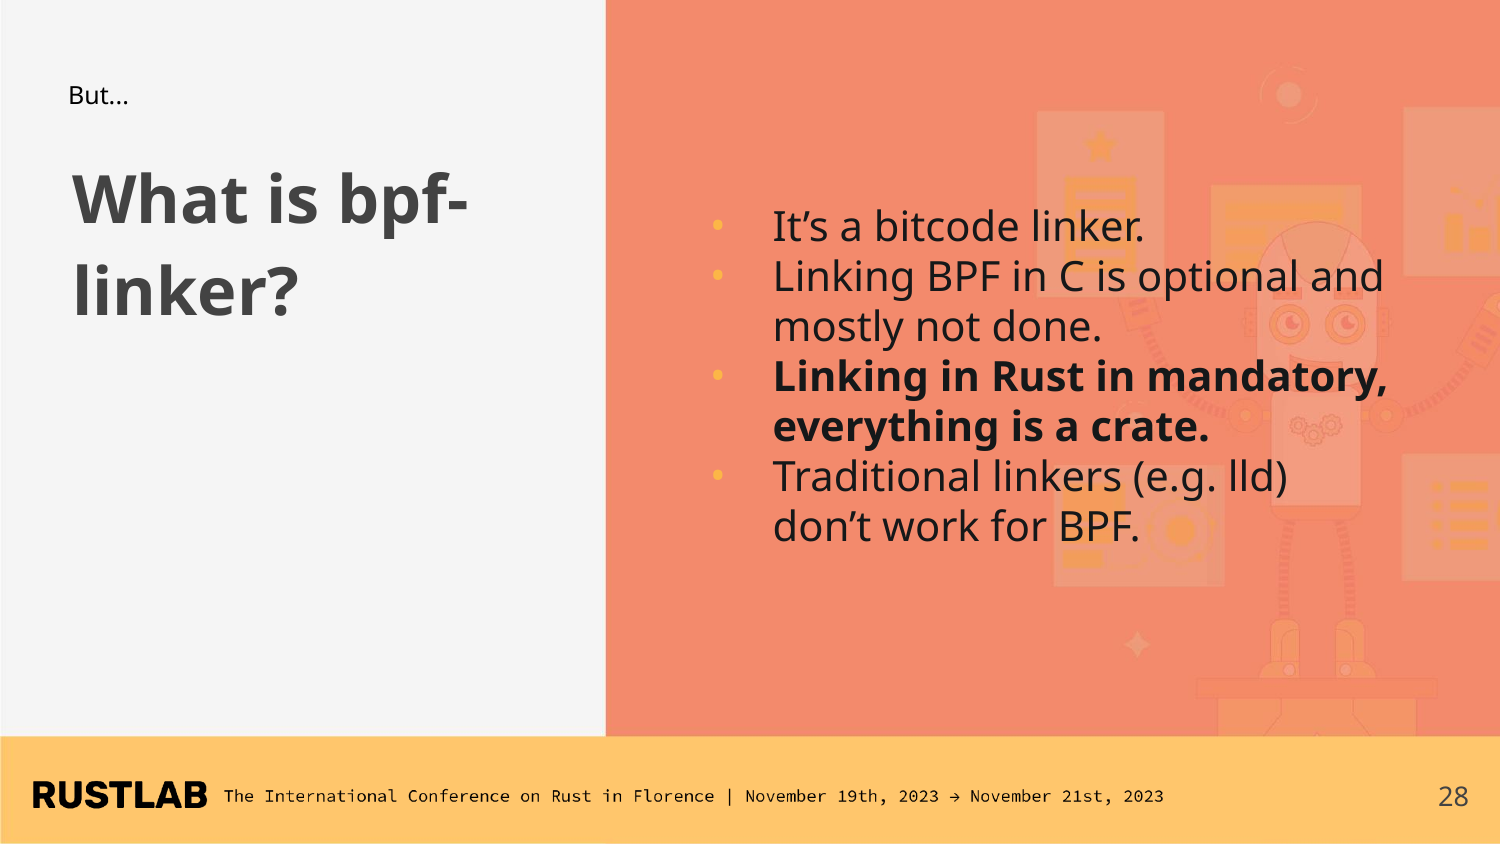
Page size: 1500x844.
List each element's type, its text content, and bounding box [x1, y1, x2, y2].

text_box But... [68, 79, 517, 118]
picture [0, 0, 1500, 844]
title What is bpf-linker? [57, 129, 506, 336]
list It’s a bitcode linker. Linking BPF in C is optional and mostly not done. Linking in Rust in mandatory, everything is a crate. Traditional linkers (e.g. lld) don’t work for BPF. [682, 125, 1405, 624]
